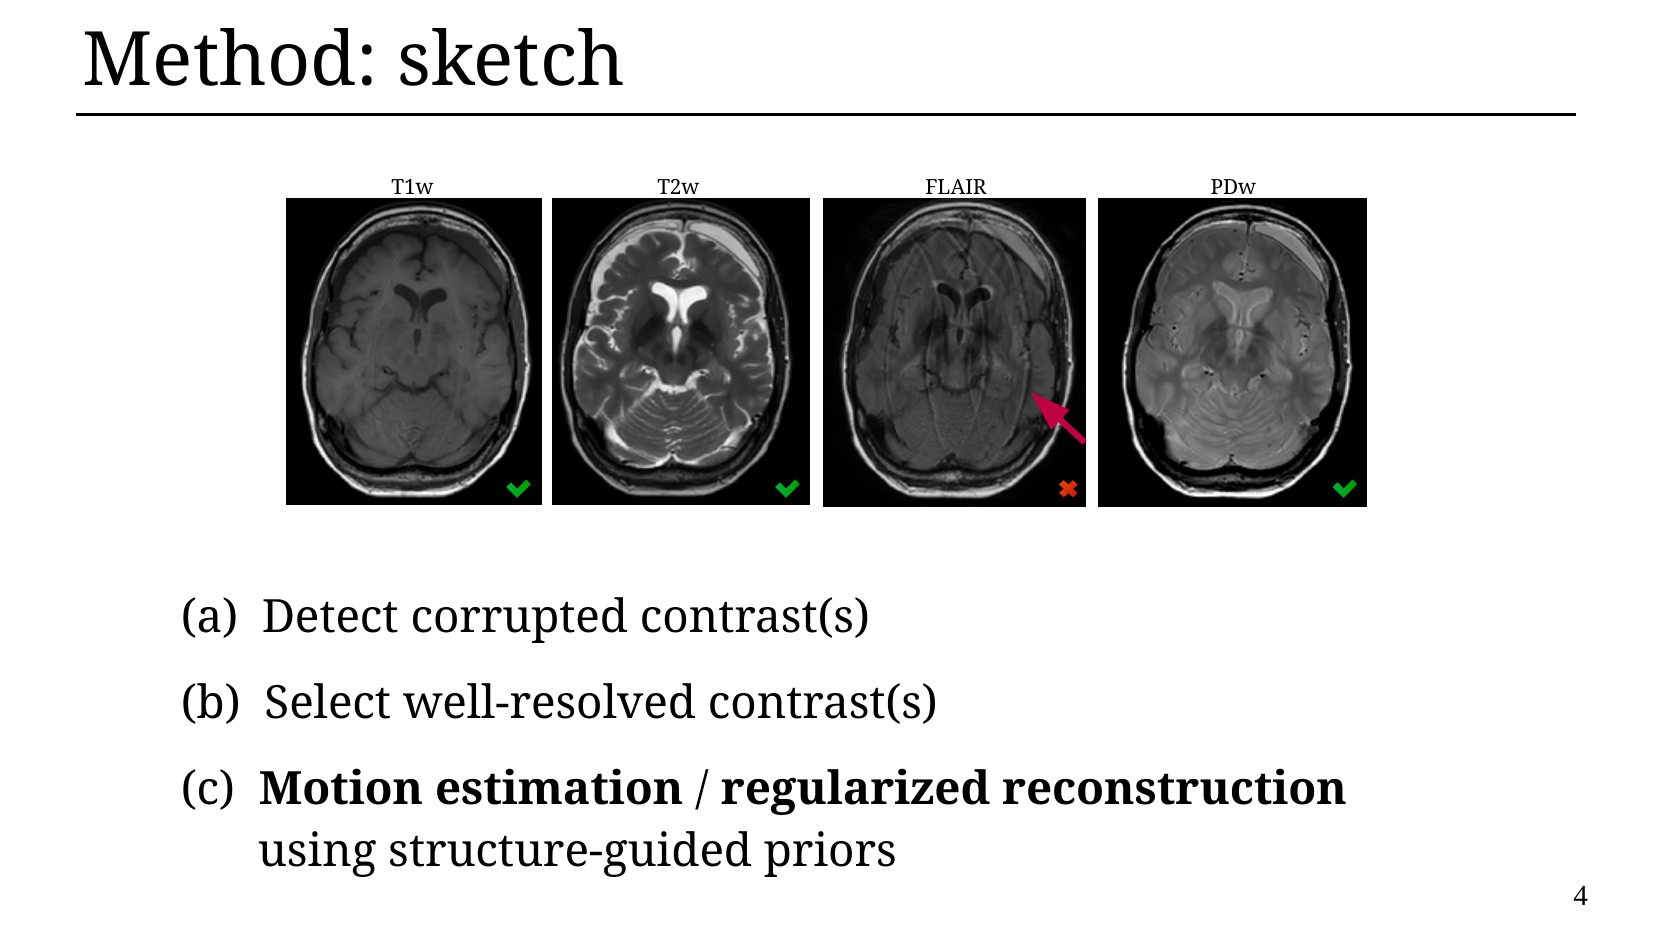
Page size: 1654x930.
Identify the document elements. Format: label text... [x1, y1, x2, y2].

text_box T2w [550, 165, 806, 205]
picture [286, 198, 542, 505]
list Detect corrupted contrast(s) Select well-resolved contrast(s) Motion estimation / regularized reconstruction using structure-guided priors [92, 583, 1561, 886]
picture [823, 198, 1086, 507]
picture [552, 198, 810, 505]
text_box T1w [285, 165, 541, 205]
picture [1098, 198, 1367, 507]
text_box PDw [1105, 165, 1361, 205]
text_box FLAIR [828, 165, 1084, 205]
title Method: sketch [82, 7, 1571, 105]
